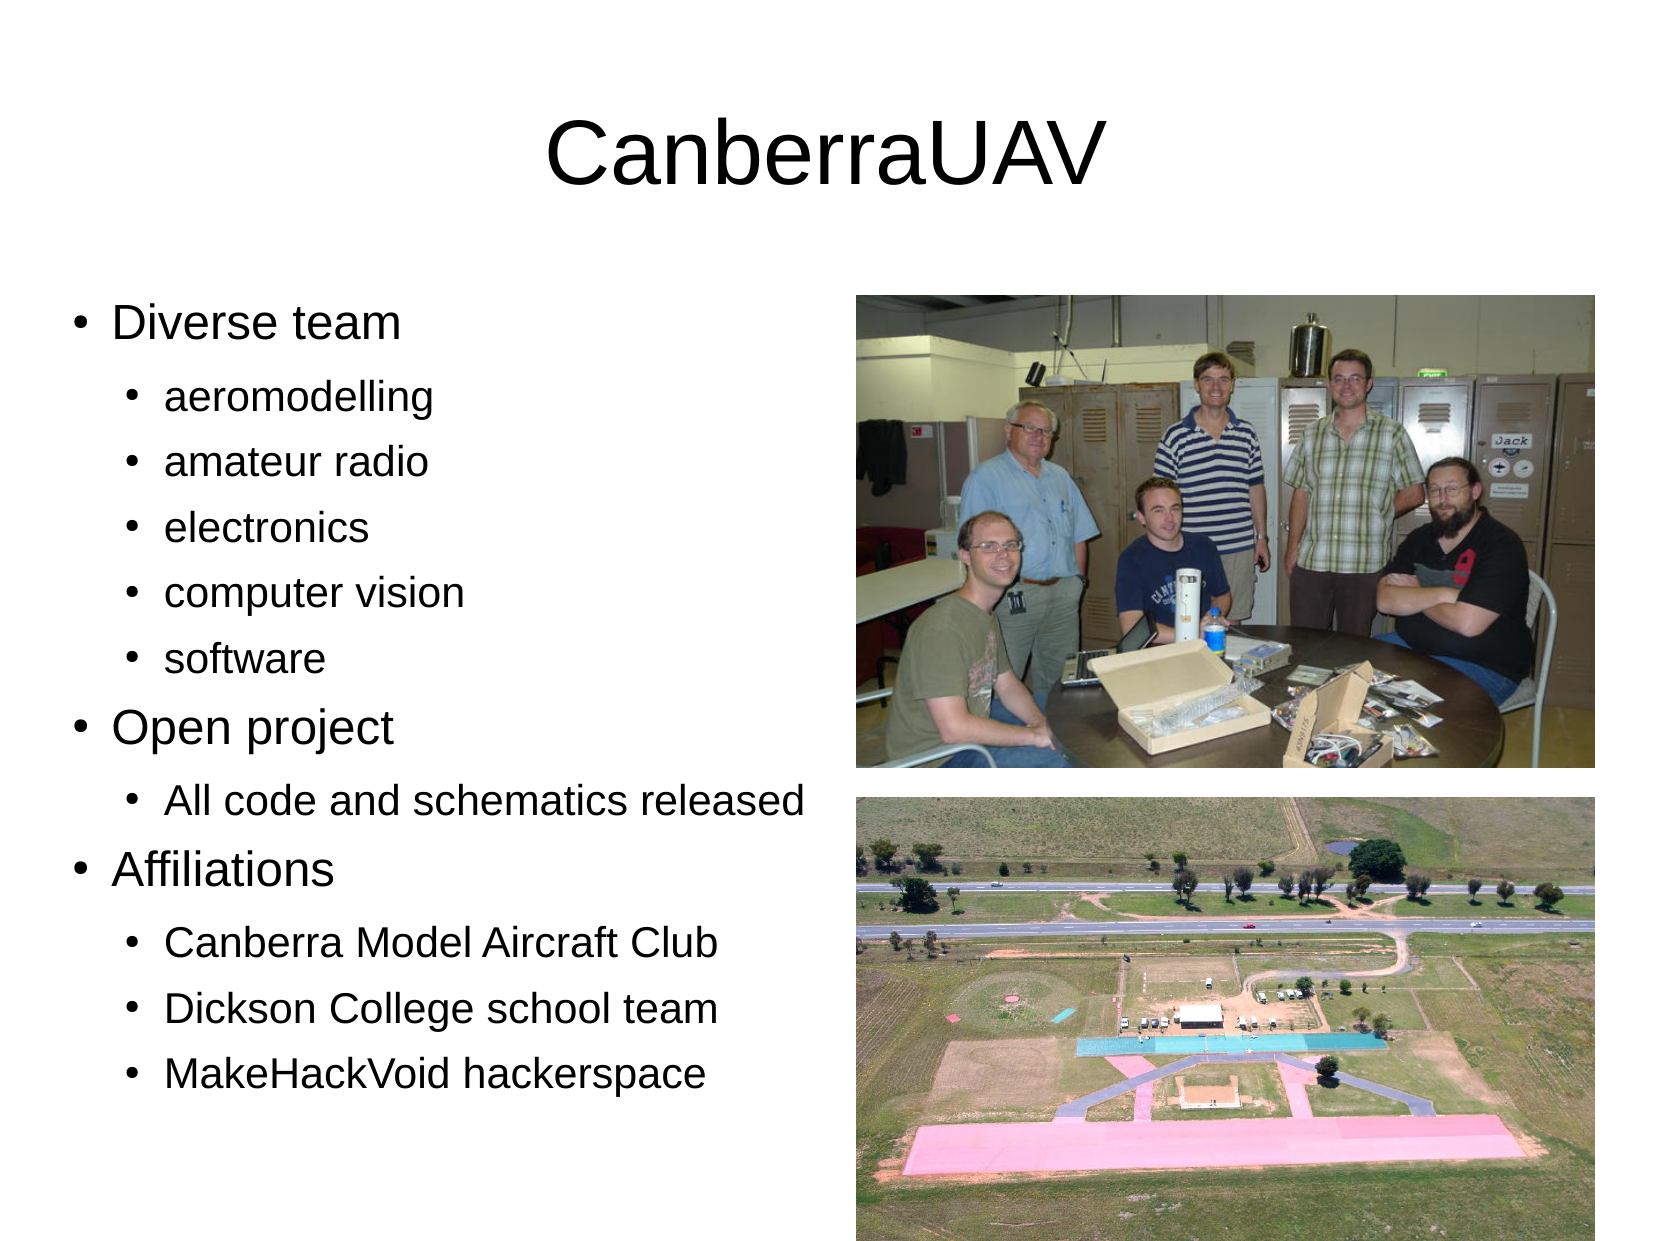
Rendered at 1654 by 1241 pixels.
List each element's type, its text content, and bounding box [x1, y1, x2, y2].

picture [856, 797, 1595, 1241]
picture [856, 295, 1595, 768]
title CanberraUAV [82, 49, 1571, 257]
list Diverse team aeromodelling amateur radio electronics computer vision software Open project All code and schematics released Affiliations Canberra Model Aircraft Club Dickson College school team MakeHackVoid hackerspace [59, 295, 833, 1114]
